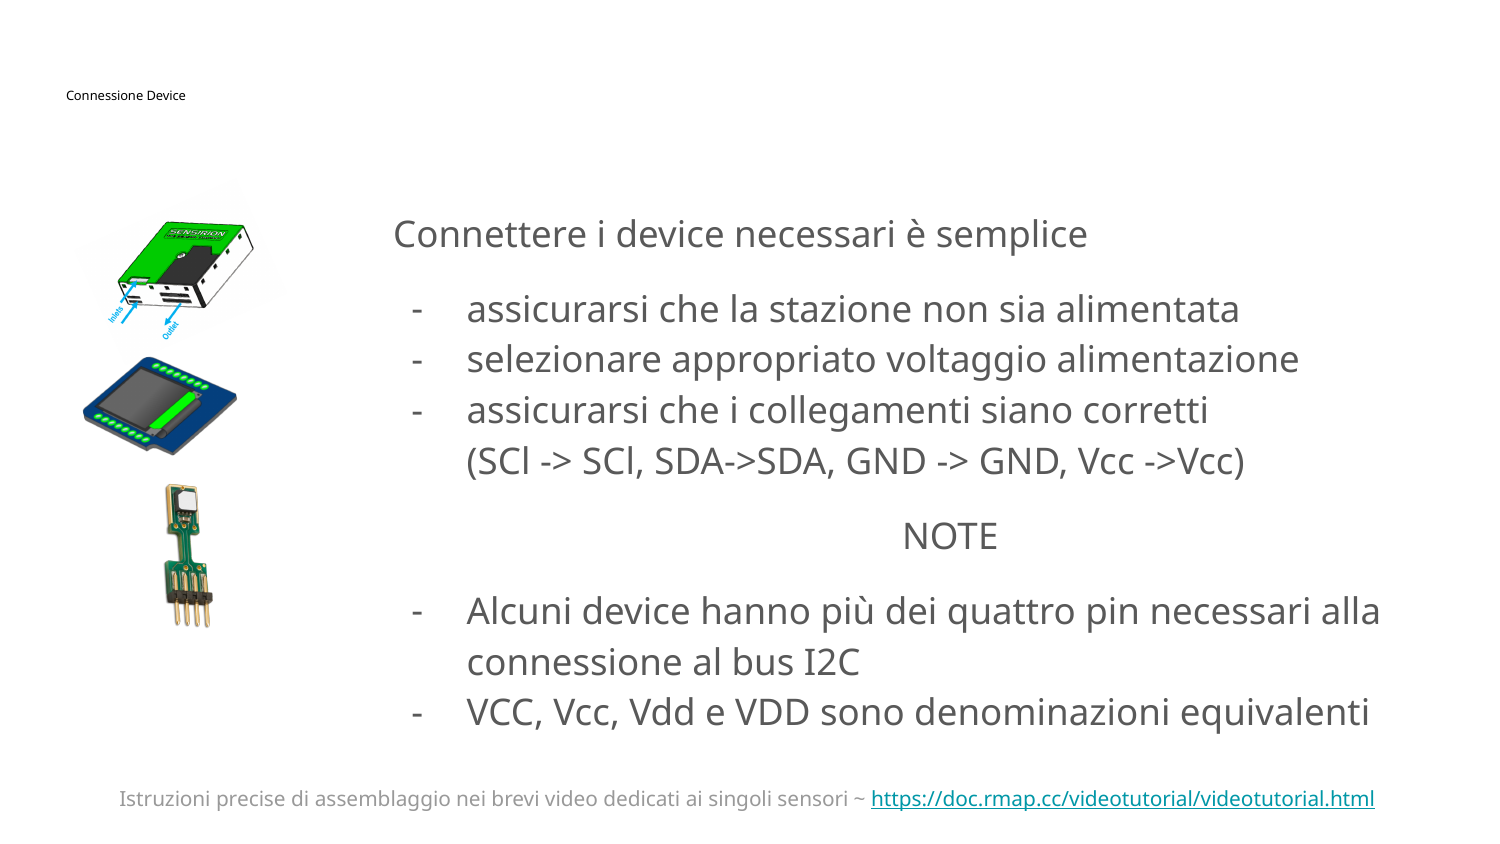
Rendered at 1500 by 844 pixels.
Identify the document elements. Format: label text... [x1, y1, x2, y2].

list Connettere i device necessari è semplice assicurarsi che la stazione non sia alimentata selezionare appropriato voltaggio alimentazione assicurarsi che i collegamenti siano corretti (SCl -> SCl, SDA->SDA, GND -> GND, Vcc ->Vcc) NOTE Alcuni device hanno più dei quattro pin necessari alla connessione al bus I2C VCC, Vcc, Vdd e VDD sono denominazioni equivalenti [378, 189, 1449, 750]
picture [14, 178, 356, 741]
text_box Istruzioni precise di assemblaggio nei brevi video dedicati ai singoli sensori ~ https://doc.rmap.cc/videotutorial/videotutorial.html [0, 770, 1500, 829]
title Connessione Device [51, 72, 1449, 167]
